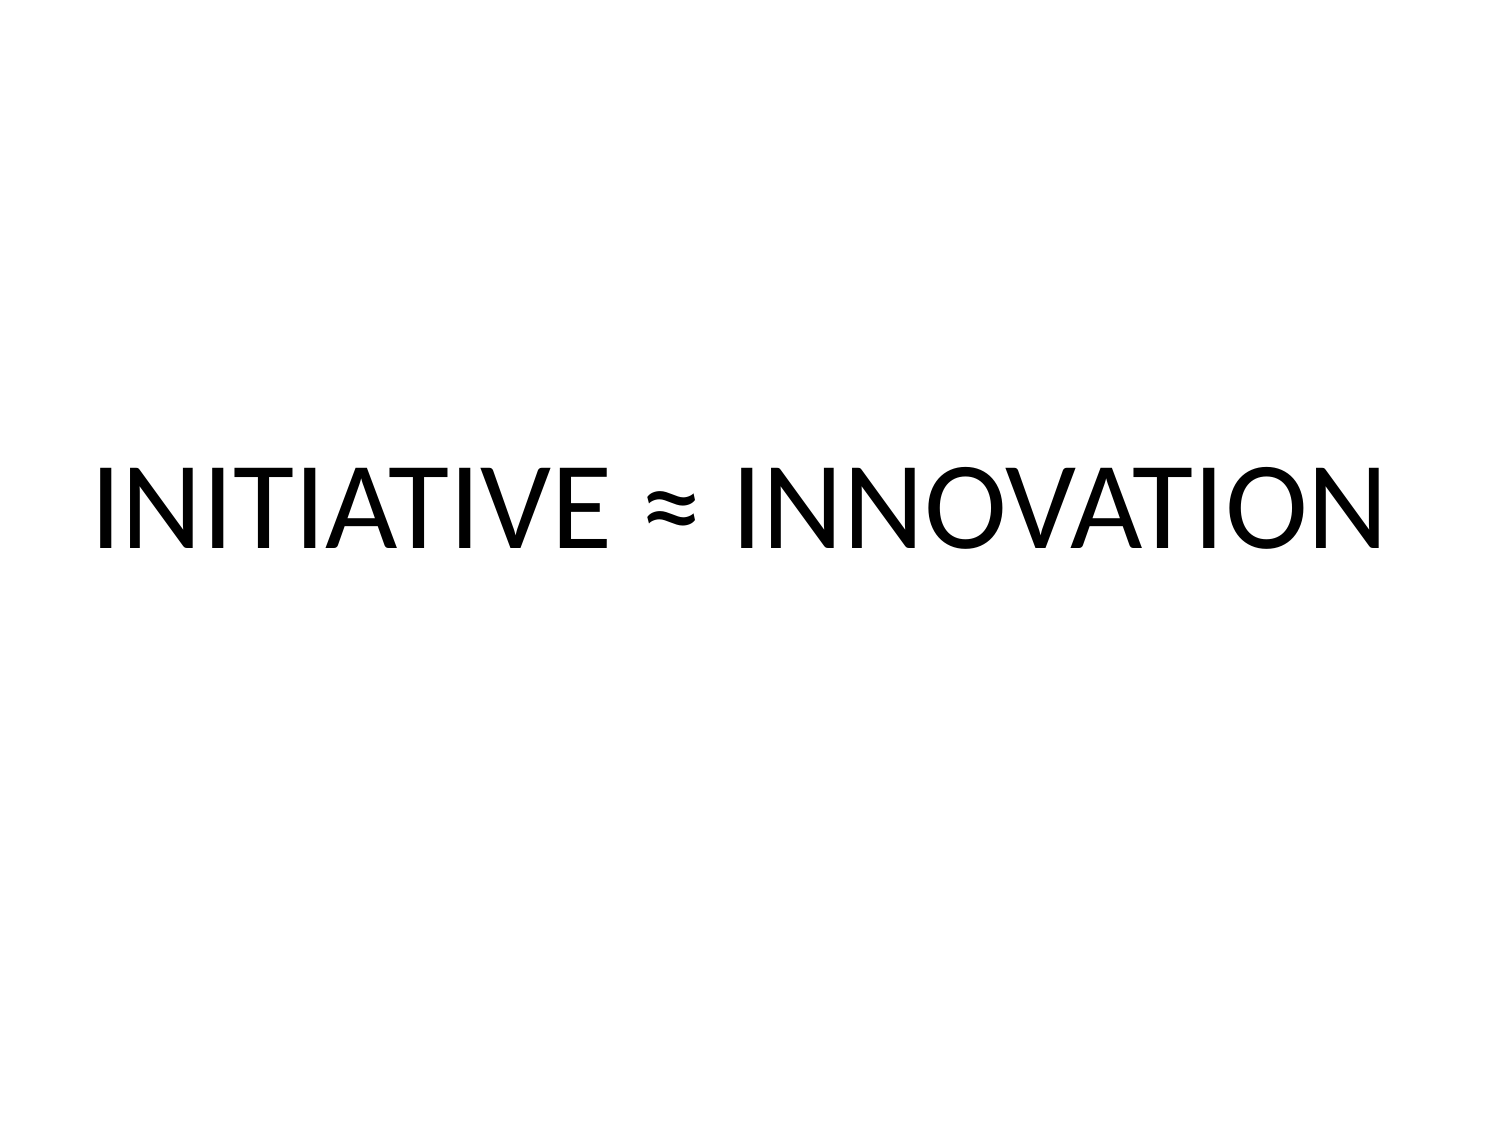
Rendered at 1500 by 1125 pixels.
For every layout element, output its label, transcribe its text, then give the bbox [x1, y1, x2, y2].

list INITIATIVE ≈ INNOVATION [75, 66, 1425, 809]
